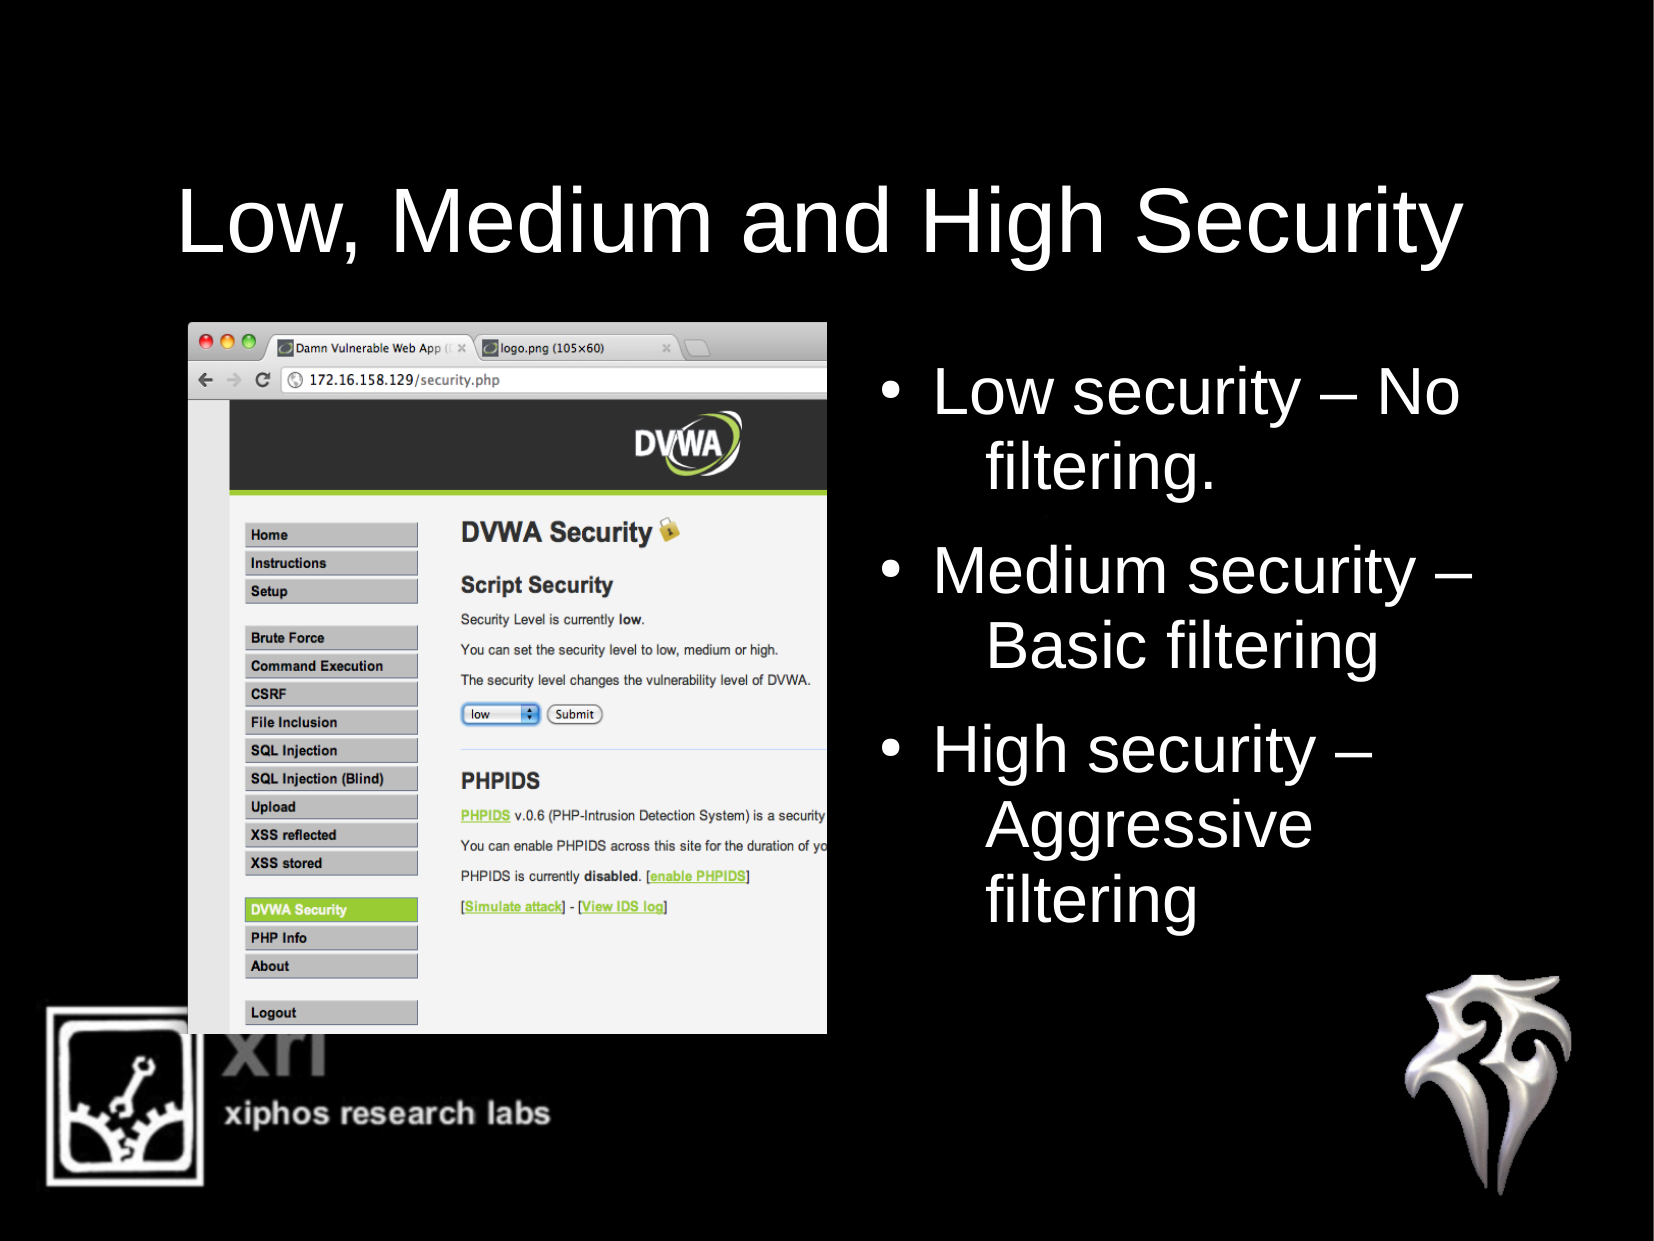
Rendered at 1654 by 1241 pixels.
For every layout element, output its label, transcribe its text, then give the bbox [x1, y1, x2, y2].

picture [0, 0, 1654, 1241]
list Low security – No filtering. Medium security – Basic filtering High security – Aggressive filtering [843, 354, 1507, 1173]
title Low, Medium and High Security [135, 117, 1506, 325]
